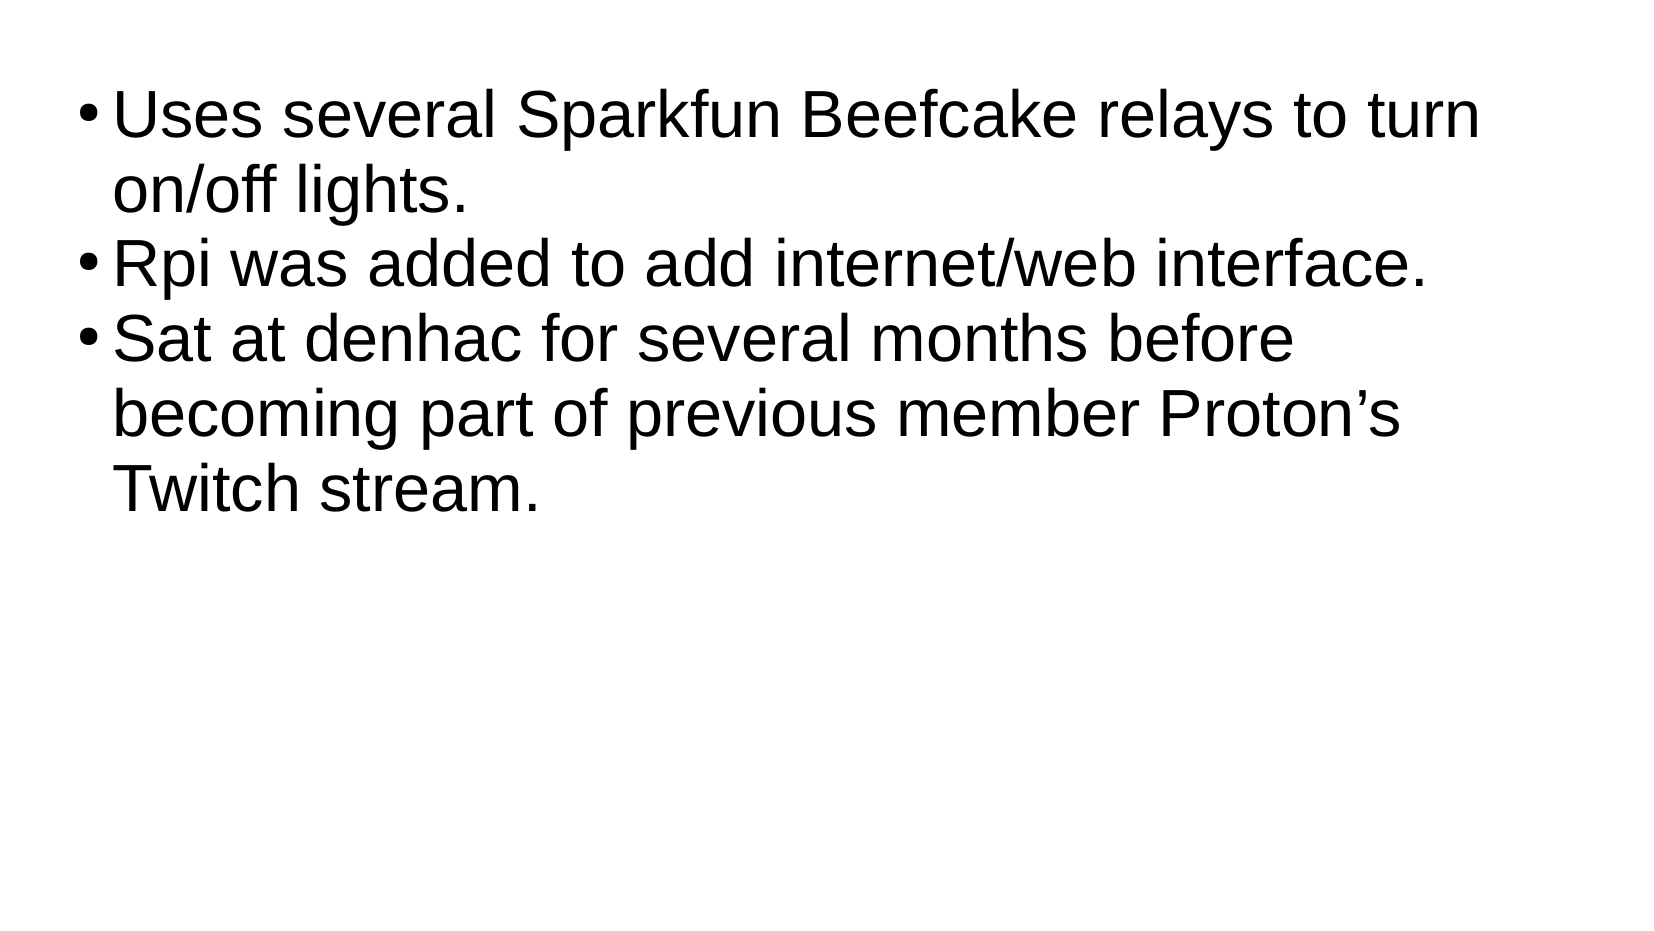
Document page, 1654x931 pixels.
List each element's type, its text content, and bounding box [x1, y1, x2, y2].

subtitle Uses several Sparkfun Beefcake relays to turn on/off lights. Rpi was added to add internet/web interface. Sat at denhac for several months before becoming part of previous member Proton’s Twitch stream. [76, 76, 1565, 797]
